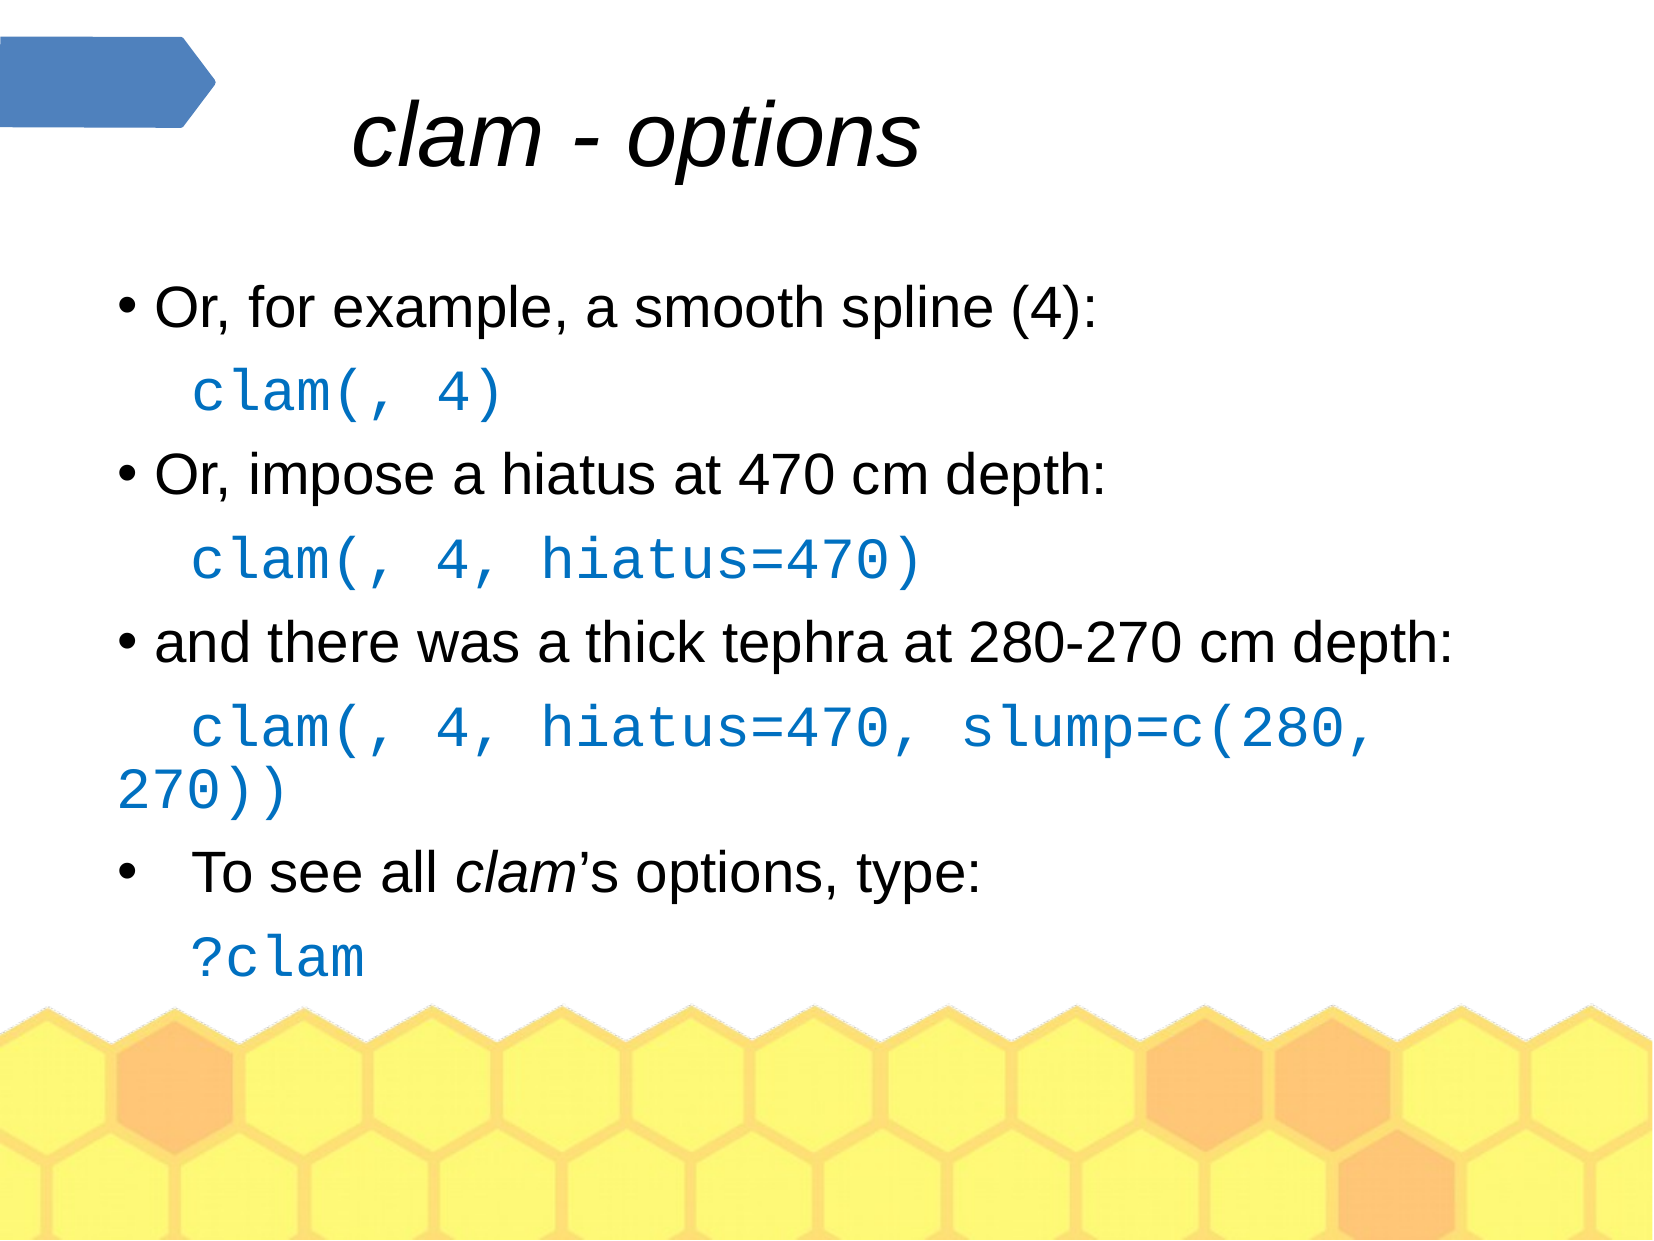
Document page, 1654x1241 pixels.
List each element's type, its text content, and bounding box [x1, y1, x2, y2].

text_box Or, for example, a smooth spline (4): clam(, 4) Or, impose a hiatus at 470 cm depth: clam(, 4, hiatus=470) and there was a thick tephra at 280-270 cm depth: clam(, 4, hiatus=470, slump=c(280, 270)) To see all clam’s options, type: ?clam [116, 276, 1560, 960]
text_box clam - options [351, 21, 1560, 253]
picture [0, 1001, 1653, 1240]
